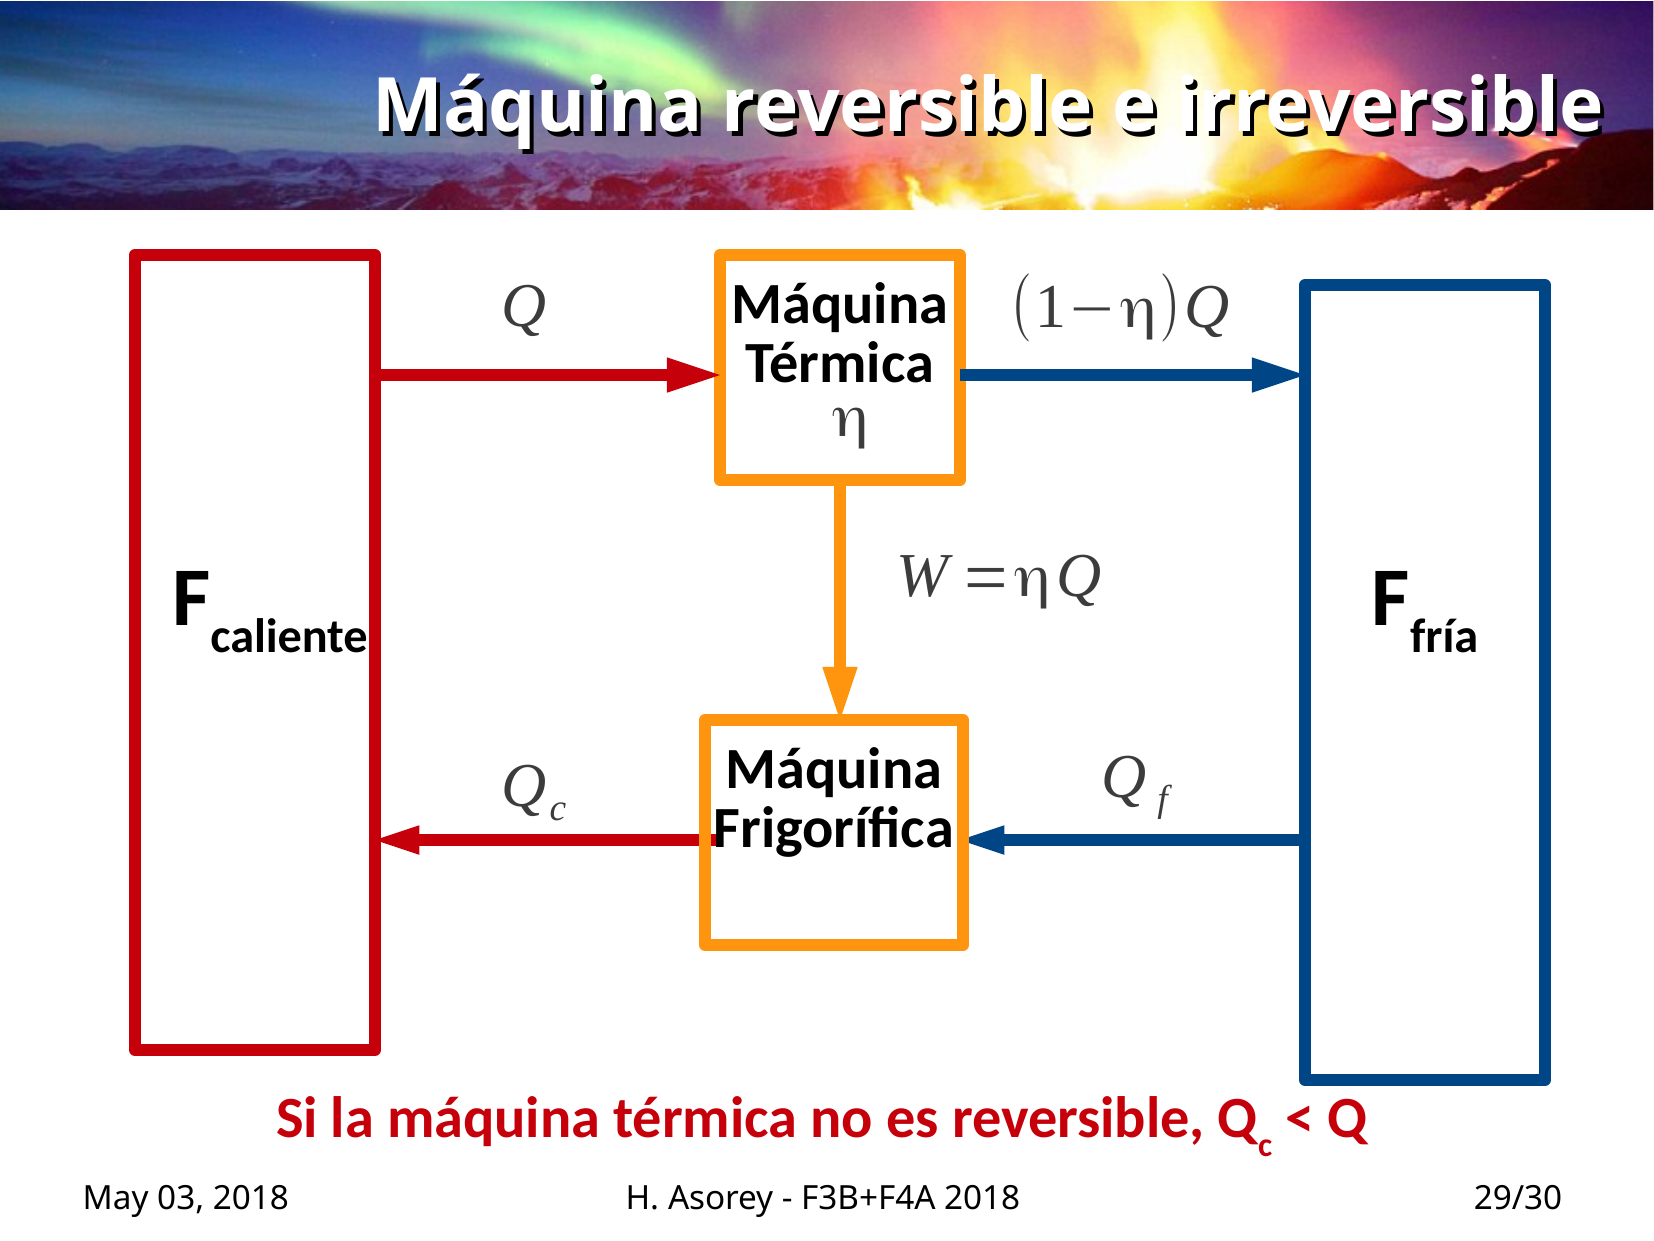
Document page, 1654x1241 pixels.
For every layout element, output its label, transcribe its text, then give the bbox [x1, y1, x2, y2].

text_box Ffría [1305, 555, 1546, 691]
picture [0, 1, 1654, 210]
chart [1095, 741, 1184, 820]
title Máquina reversible e irreversible [45, 15, 1606, 191]
chart [495, 270, 555, 339]
chart [825, 405, 878, 452]
chart [495, 750, 574, 829]
chart [890, 540, 1111, 612]
text_box Fcaliente [150, 555, 391, 691]
text_box Si la máquina térmica no es reversible, Qc < Q [233, 1093, 1411, 1201]
text_box Máquina Térmica [720, 255, 961, 481]
chart [1005, 270, 1239, 345]
text_box Máquina Frigorífica [705, 720, 964, 946]
